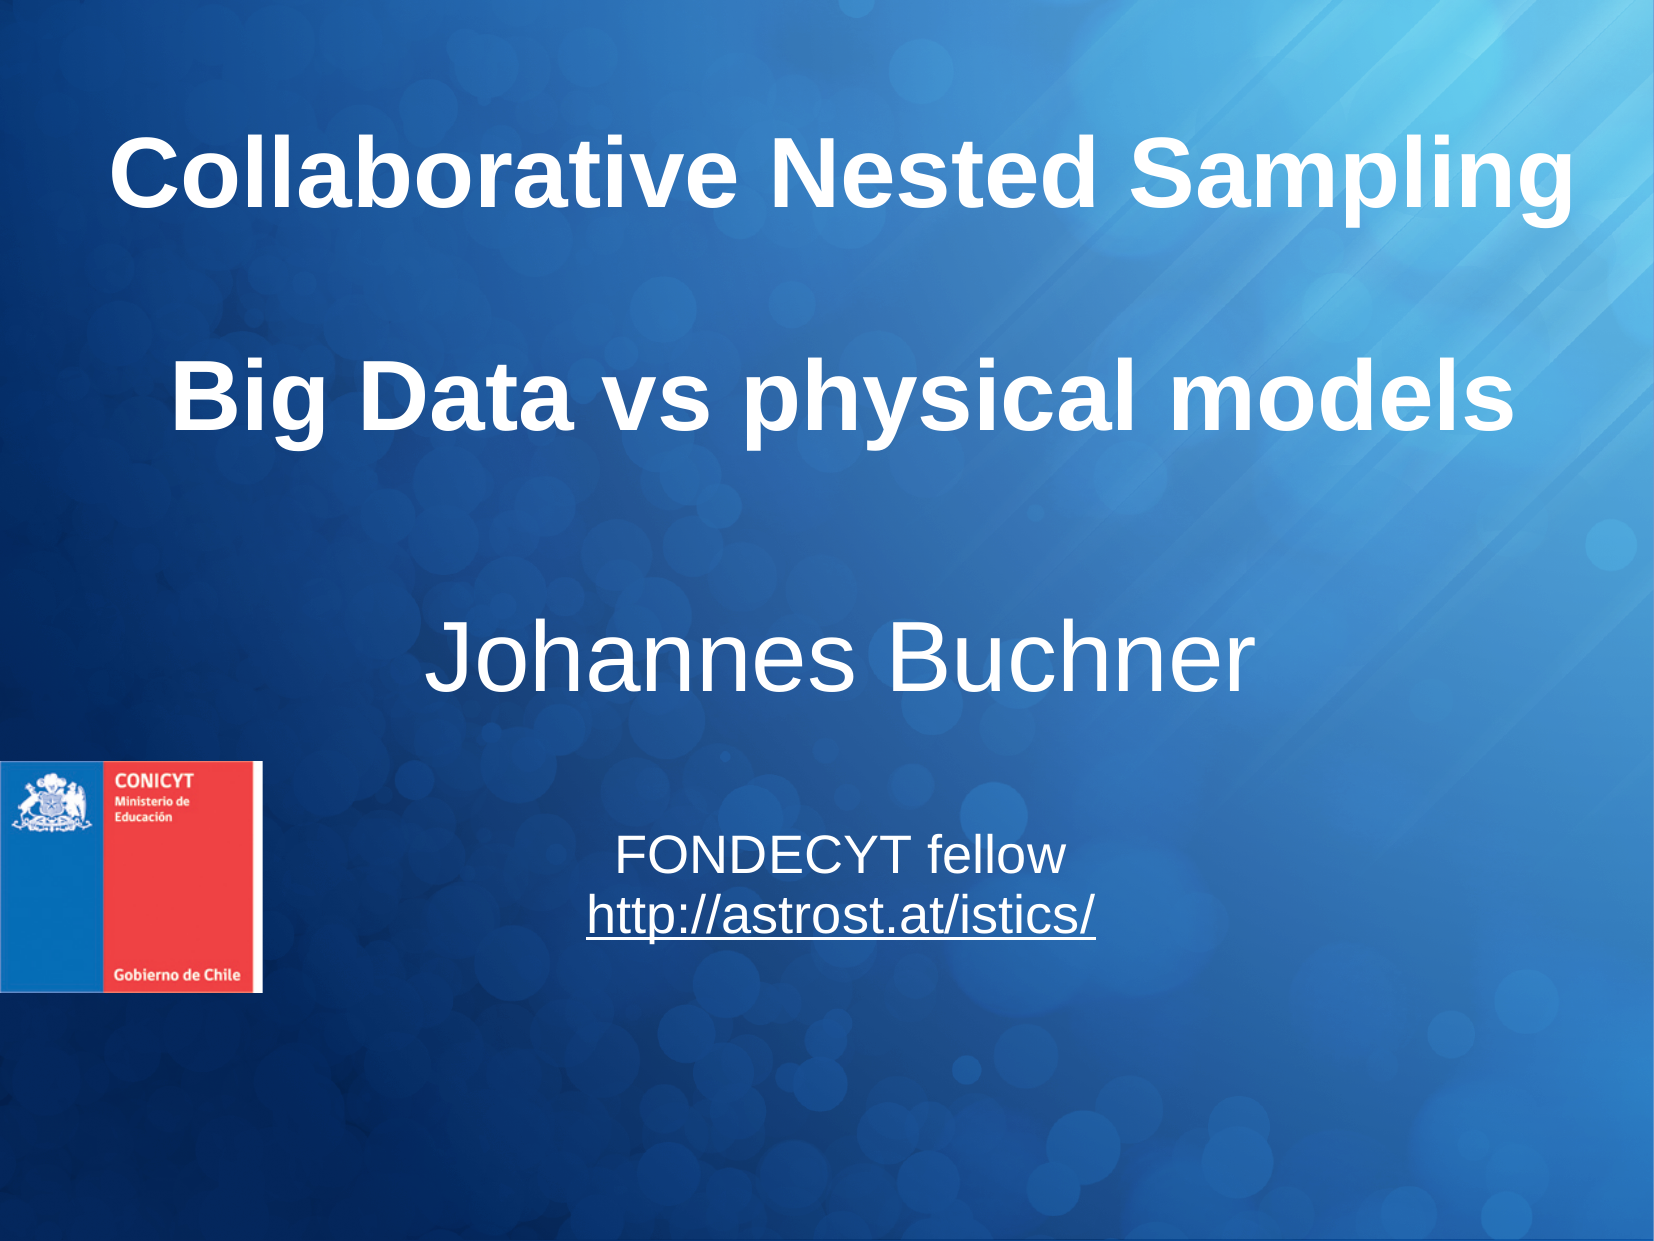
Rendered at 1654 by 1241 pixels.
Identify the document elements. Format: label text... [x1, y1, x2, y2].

subtitle Johannes Buchner FONDECYT fellow http://astrost.at/istics/ [112, 500, 1570, 1241]
title Collaborative Nested Sampling Big Data vs physical models [74, 69, 1613, 500]
picture [0, 0, 1654, 1241]
